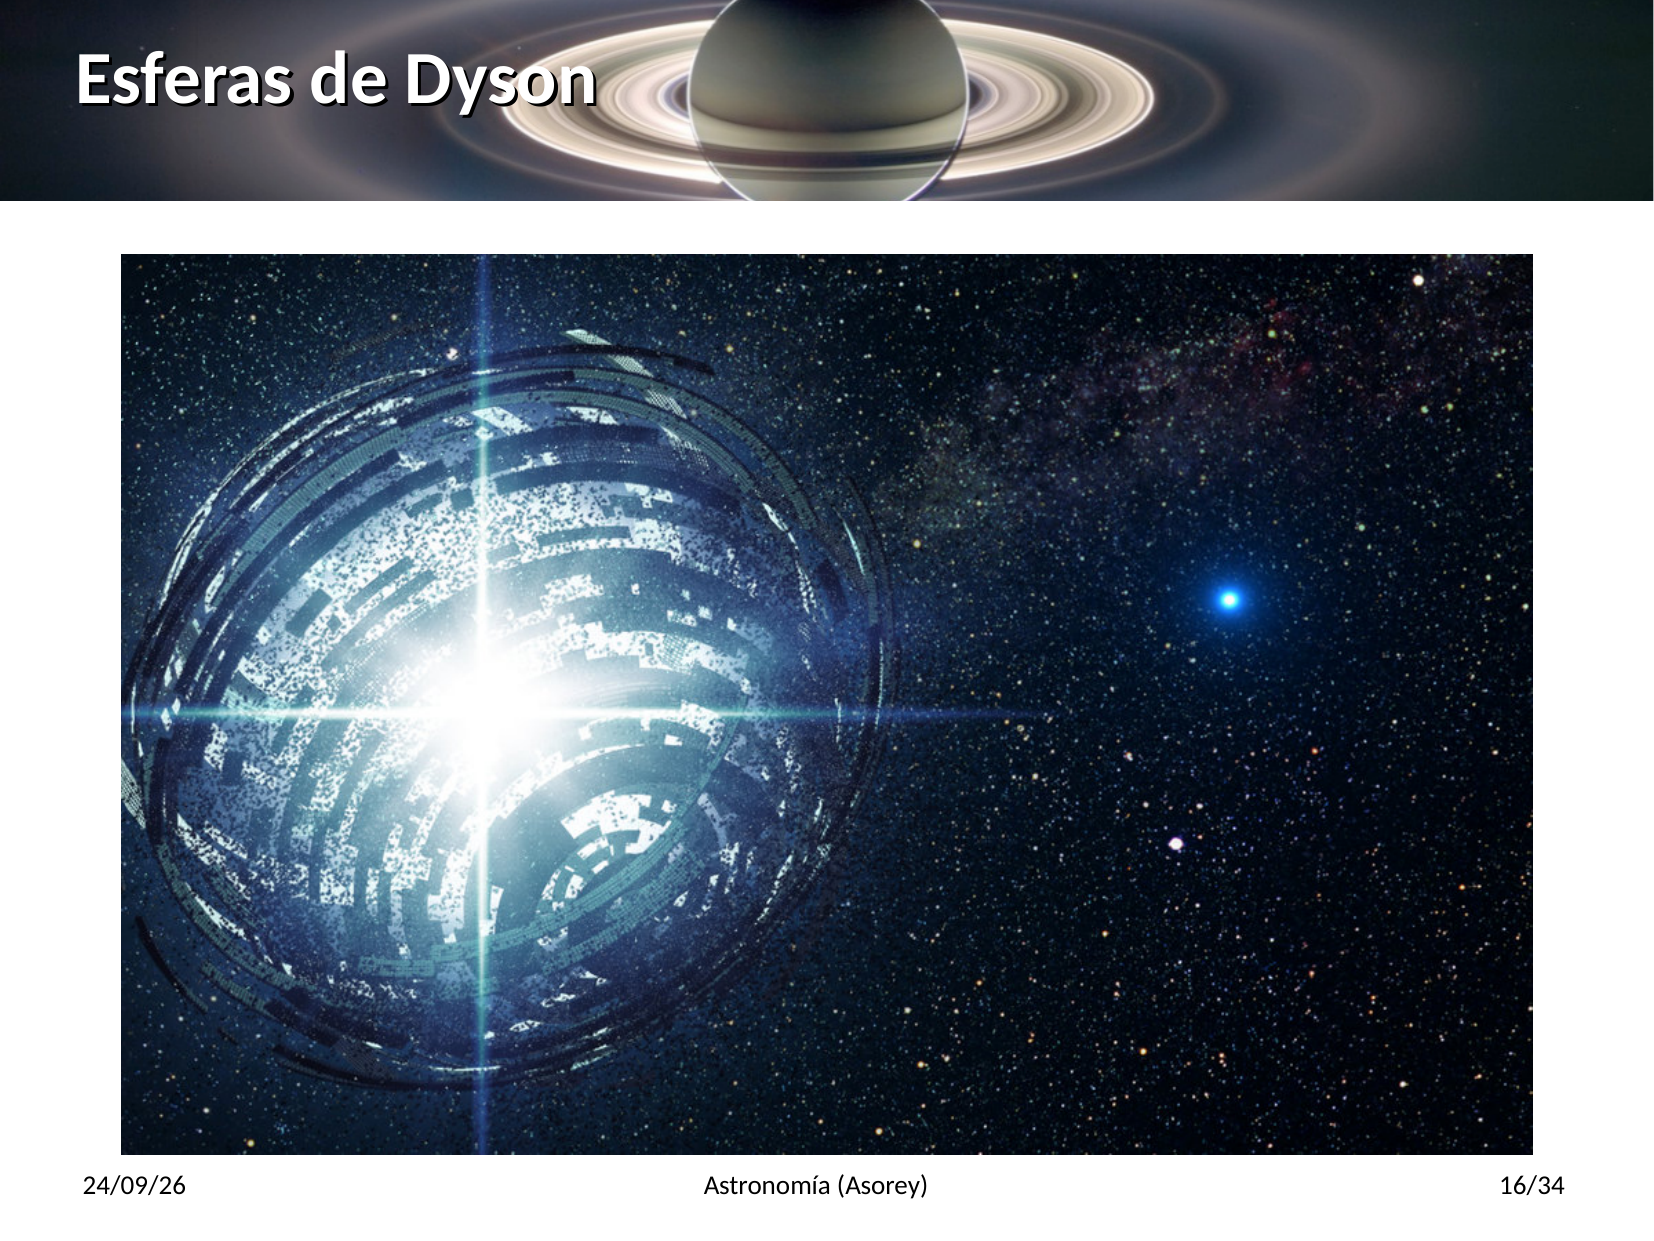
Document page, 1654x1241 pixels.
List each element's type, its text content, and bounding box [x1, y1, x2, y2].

title Esferas de Dyson [75, 19, 1564, 151]
picture [0, 0, 1654, 201]
picture [121, 254, 1533, 1156]
